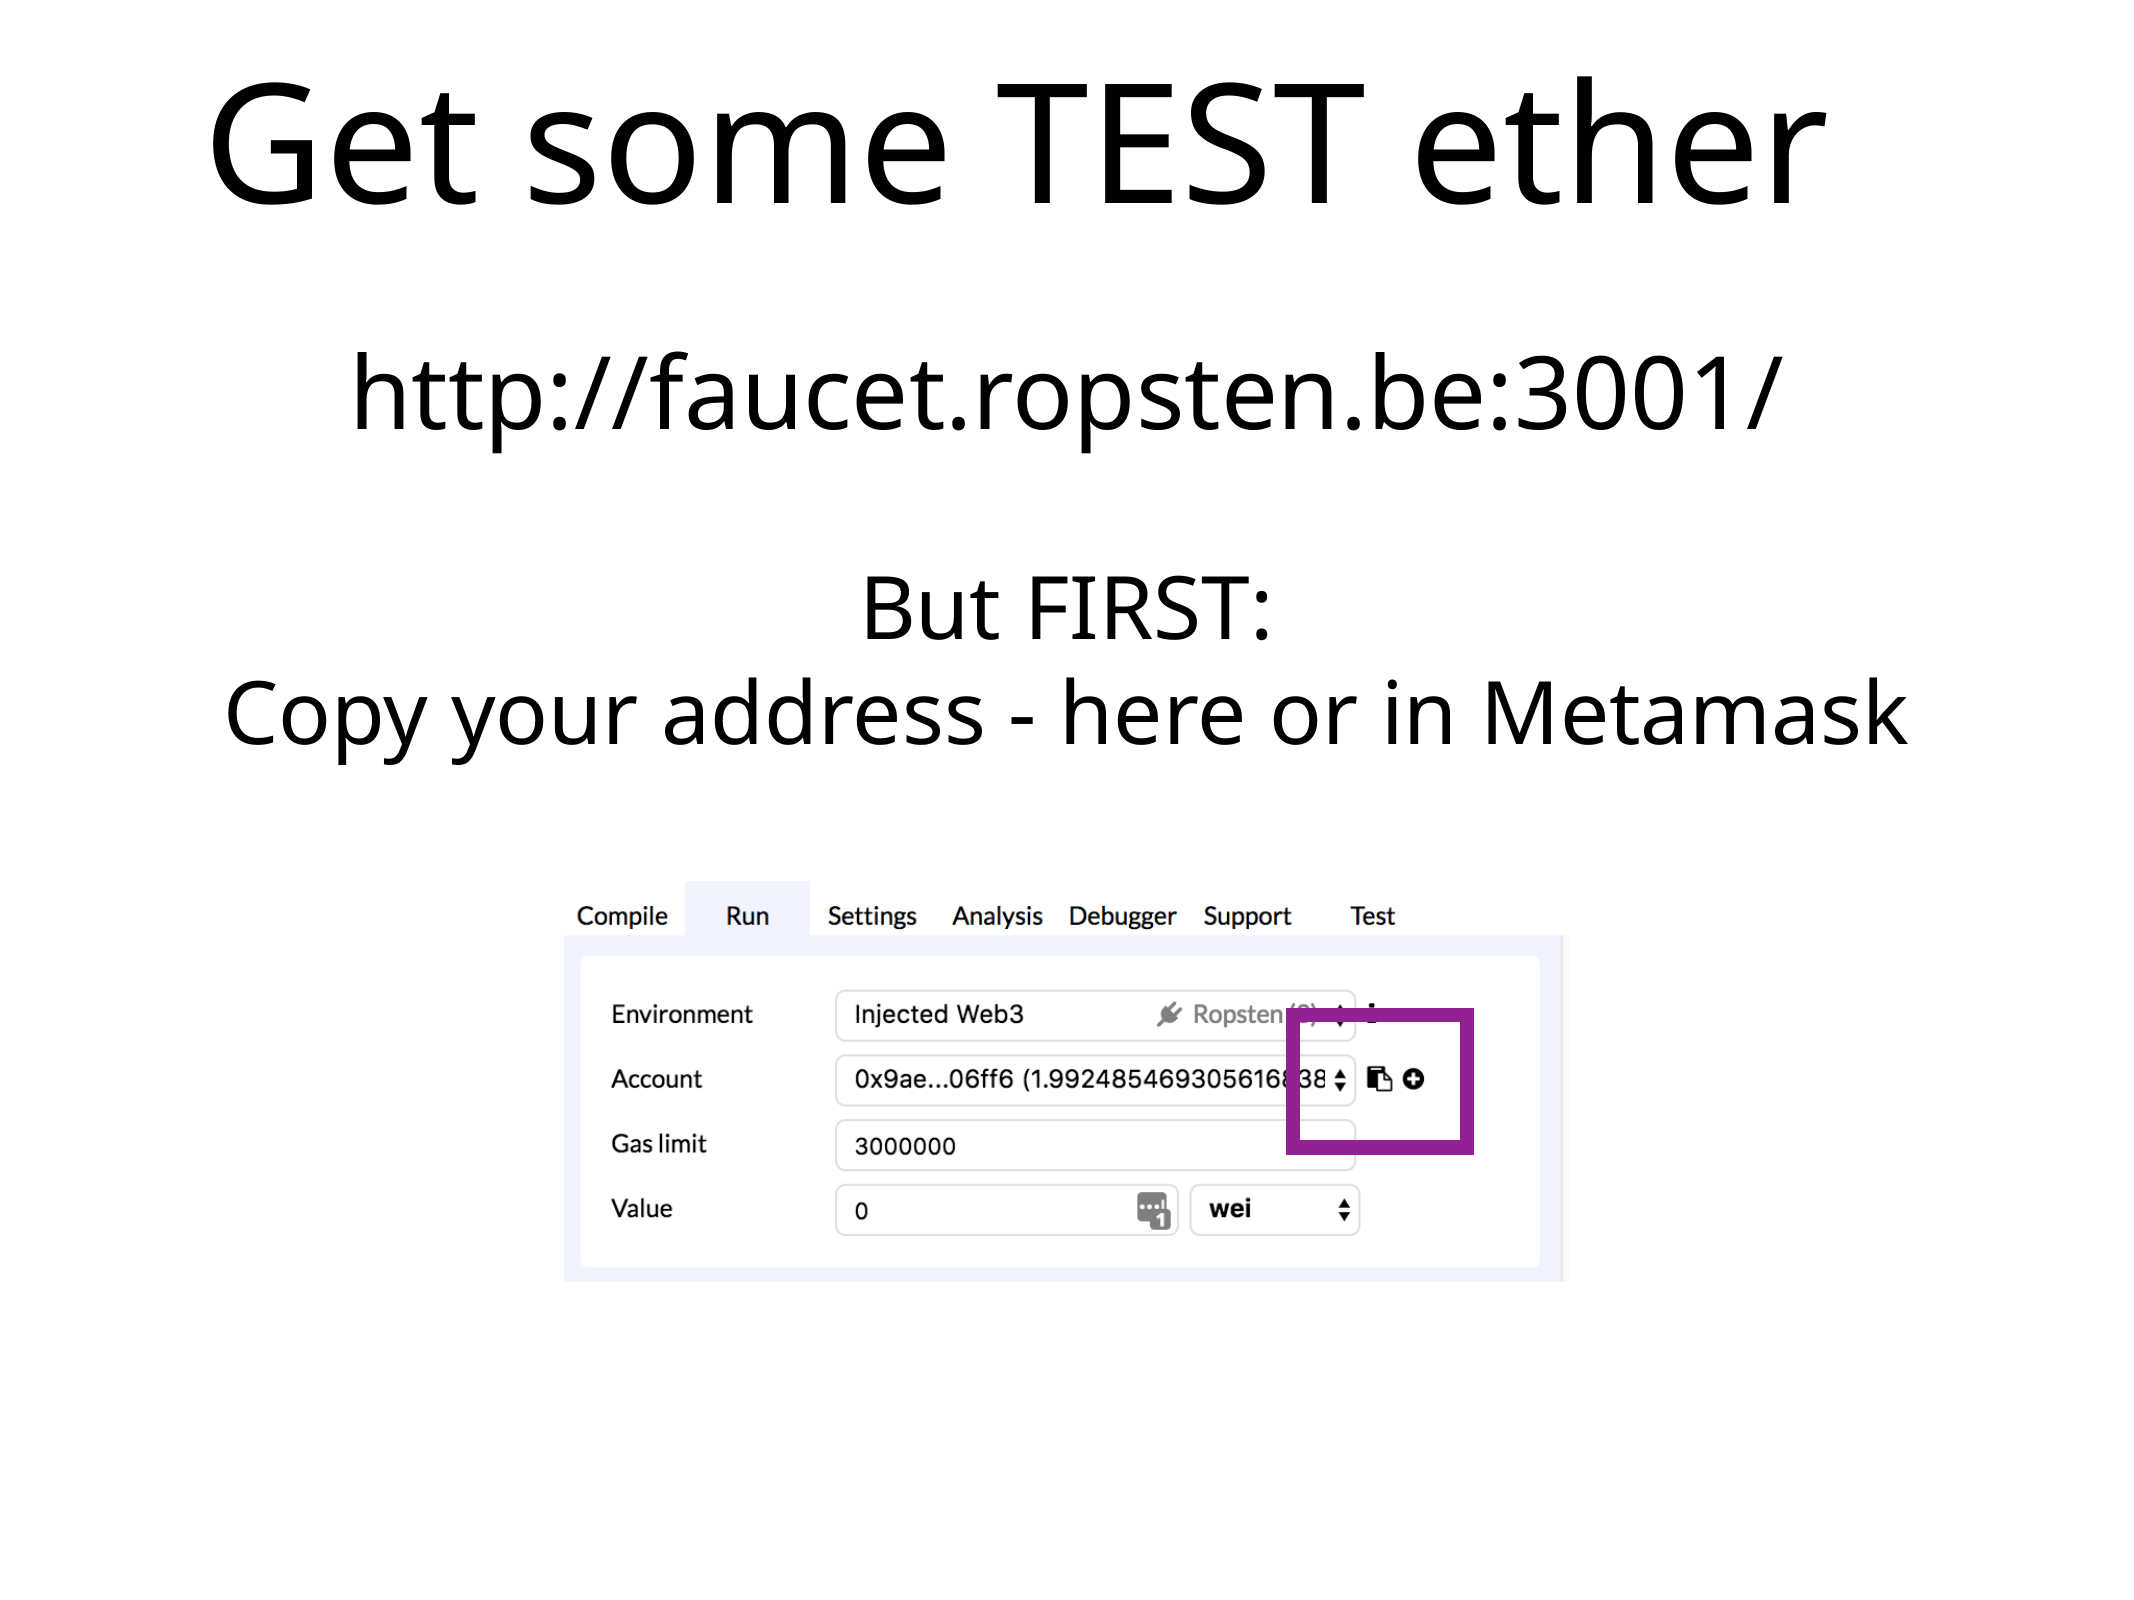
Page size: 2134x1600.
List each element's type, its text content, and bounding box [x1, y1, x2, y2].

text_box But FIRST: Copy your address - here or in Metamask [208, 543, 1925, 815]
title Get some TEST ether [158, 30, 1876, 256]
subtitle http://faucet.ropsten.be:3001/ [208, 320, 1925, 507]
picture [564, 881, 1569, 1282]
